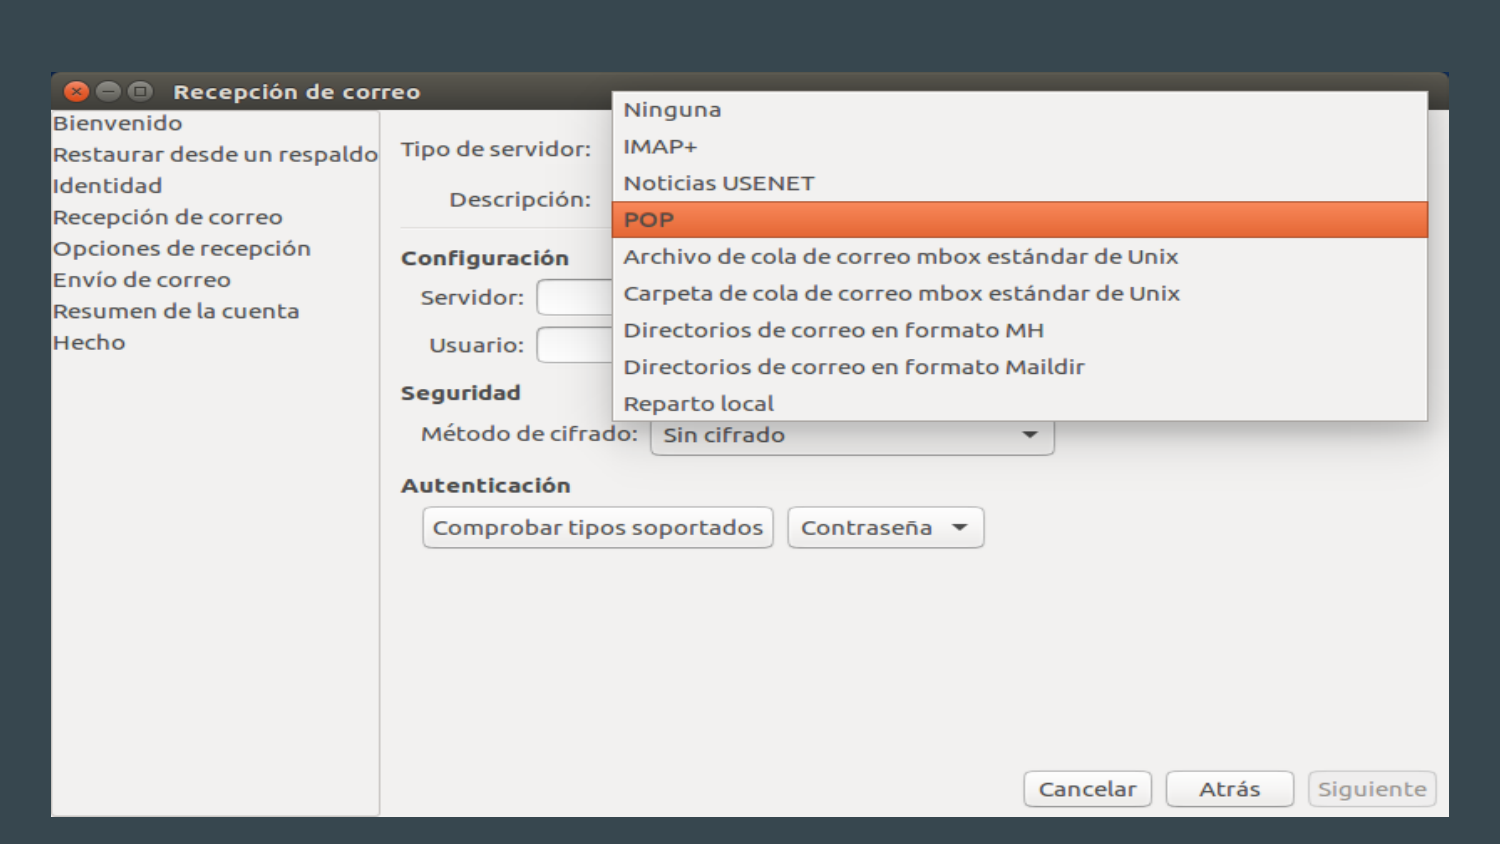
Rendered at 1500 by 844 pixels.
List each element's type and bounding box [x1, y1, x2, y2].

picture [51, 72, 1449, 817]
